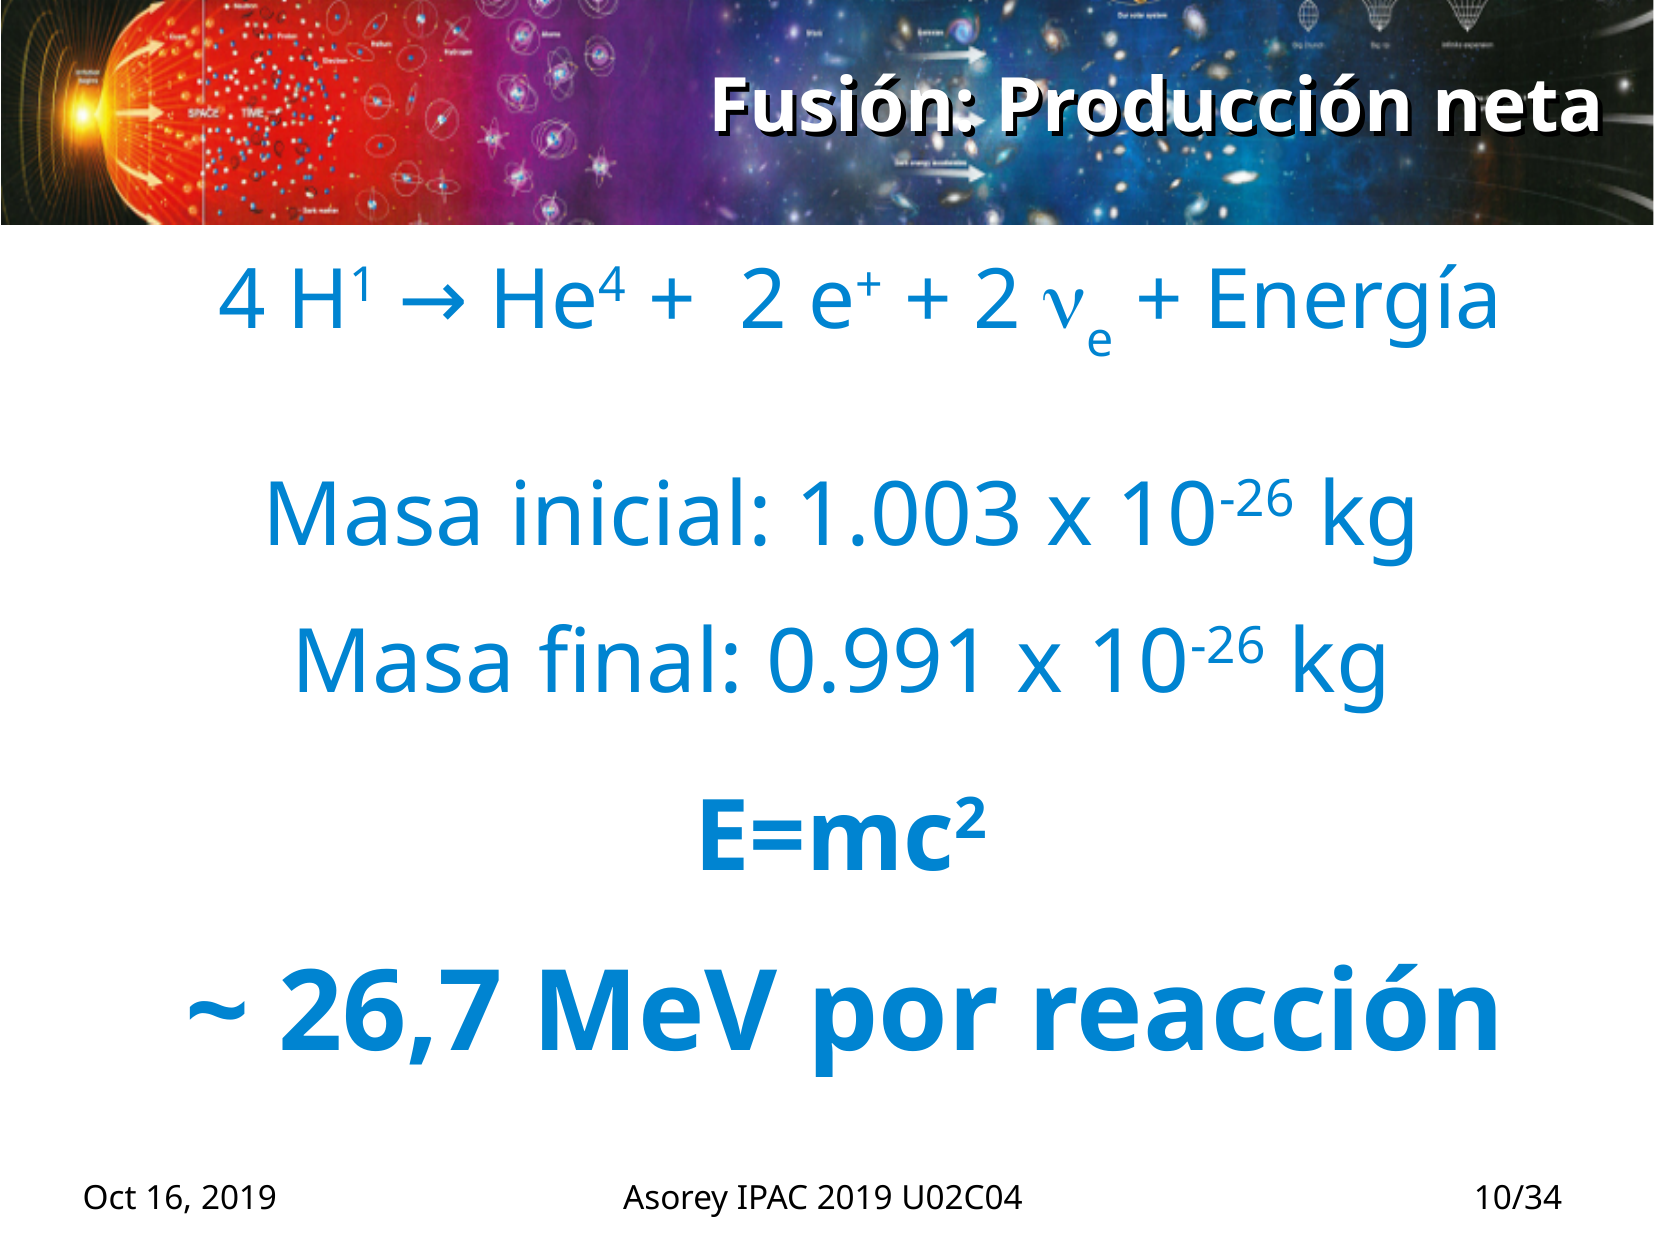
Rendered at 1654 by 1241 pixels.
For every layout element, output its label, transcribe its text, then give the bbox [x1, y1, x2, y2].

list ~ 26,7 MeV por reacción [60, 930, 1561, 1156]
list Masa inicial: 1.003 x 10-26 kg Masa final: 0.991 x 10-26 kg [60, 450, 1561, 721]
list E=mc2 [60, 765, 1561, 901]
list 4 H1 → He4 + 2 e+ + 2 ne + Energía [75, 240, 1576, 406]
picture [1, 0, 1654, 225]
title Fusión: Producción neta [45, 15, 1606, 191]
